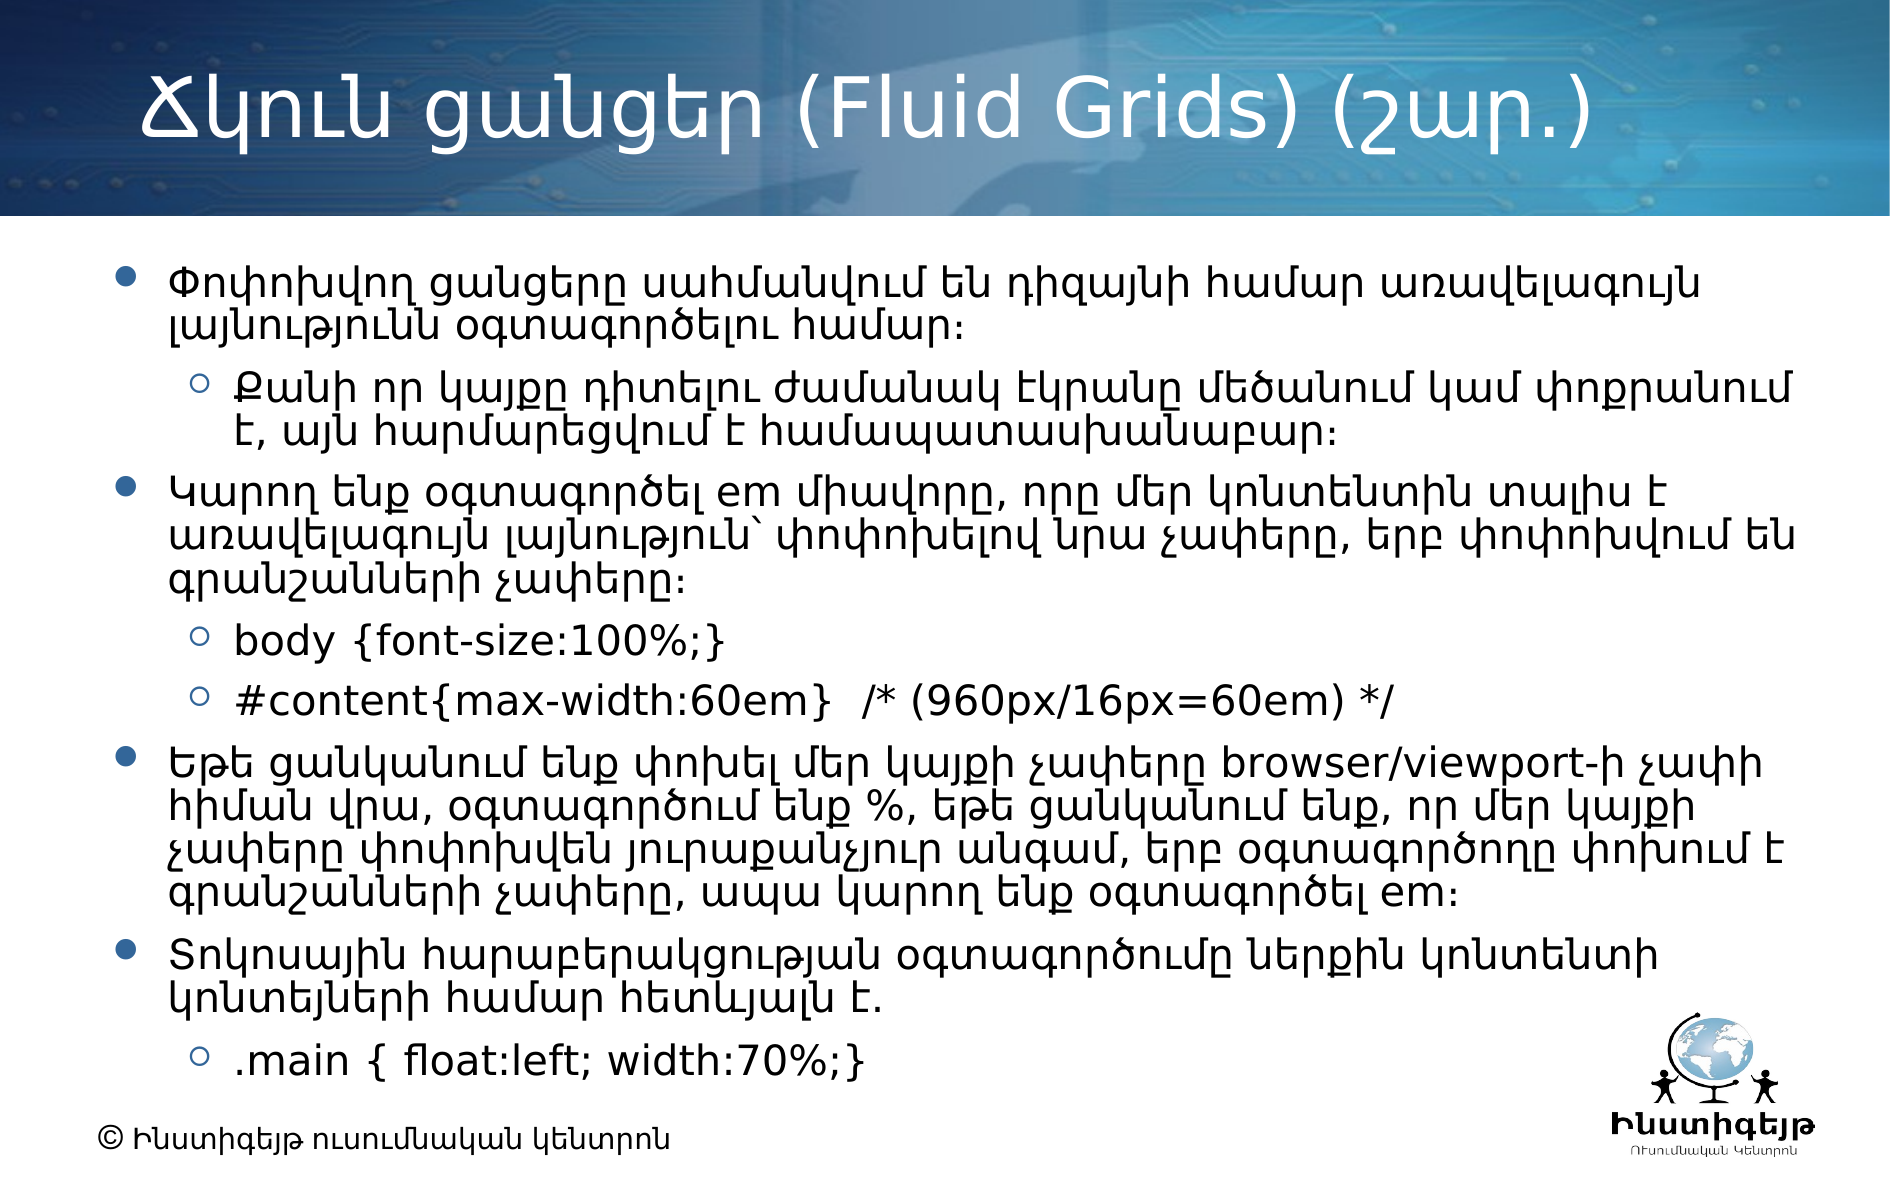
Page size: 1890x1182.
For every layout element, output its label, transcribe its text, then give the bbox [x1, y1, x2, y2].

list Փոփոխվող ցանցերը սահմանվում են դիզայնի համար առավելագույն լայնությունն օգտագործելու համար։ Քանի որ կայքը դիտելու ժամանակ էկրանը մեծանում կամ փոքրանում է, այն հարմարեցվում է համապատասխանաբար։ Կարող ենք օգտագործել em միավորը, որը մեր կոնտենտին տալիս է առավելագույն լայնություն՝ փոփոխելով նրա չափերը, երբ փոփոխվում են գրանշանների չափերը։ body {font-size:100%;} #content{max-width:60em} /* (960px/16px=60em) */ Եթե ցանկանում ենք փոխել մեր կայքի չափերը browser/viewport-ի չափի հիման վրա, օգտագործում ենք %, եթե ցանկանում ենք, որ մեր կայքի չափերը փոփոխվեն յուրաքանչյուր անգամ, երբ օգտագործողը փոխում է գրանշանների չափերը, ապա կարող ենք օգտագործել em։ Տոկոսային հարաբերակցության օգտագործումը ներքին կոնտենտի կոնտեյների համար հետևյալն է․ .main { float:left; width:70%;} [112, 262, 1801, 294]
picture [1612, 1012, 1815, 1157]
picture [0, 0, 1890, 216]
